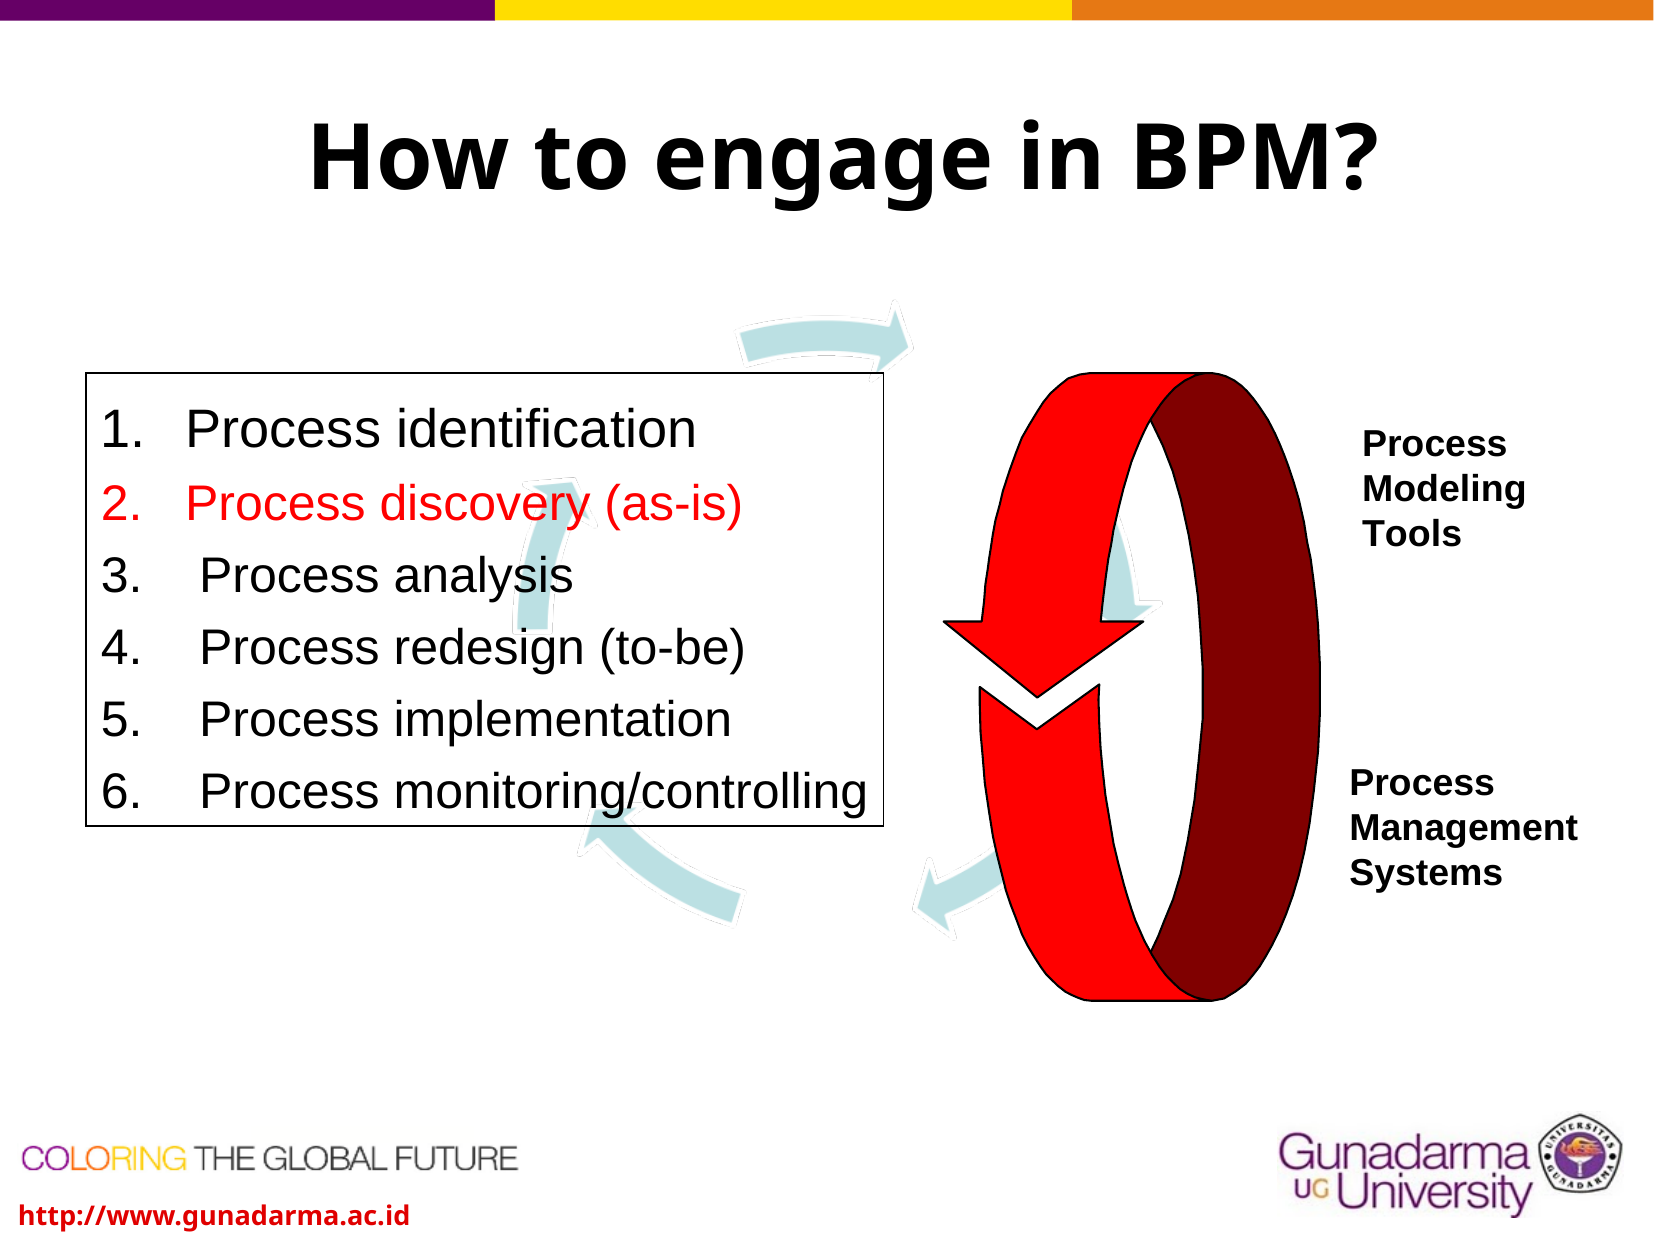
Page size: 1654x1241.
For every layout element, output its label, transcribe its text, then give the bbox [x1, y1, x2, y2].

text_box Process Modeling Tools [1347, 411, 1582, 563]
text_box Process identification Process discovery (as-is) Process analysis Process redesign (to-be) Process implementation Process monitoring/controlling [85, 373, 884, 827]
picture [82, 294, 1571, 1016]
picture [17, 1126, 529, 1189]
title How to engage in BPM? [82, 49, 1571, 257]
text_box Process Management Systems [1334, 750, 1634, 901]
picture [1277, 1111, 1624, 1218]
text_box [943, 373, 1320, 1001]
